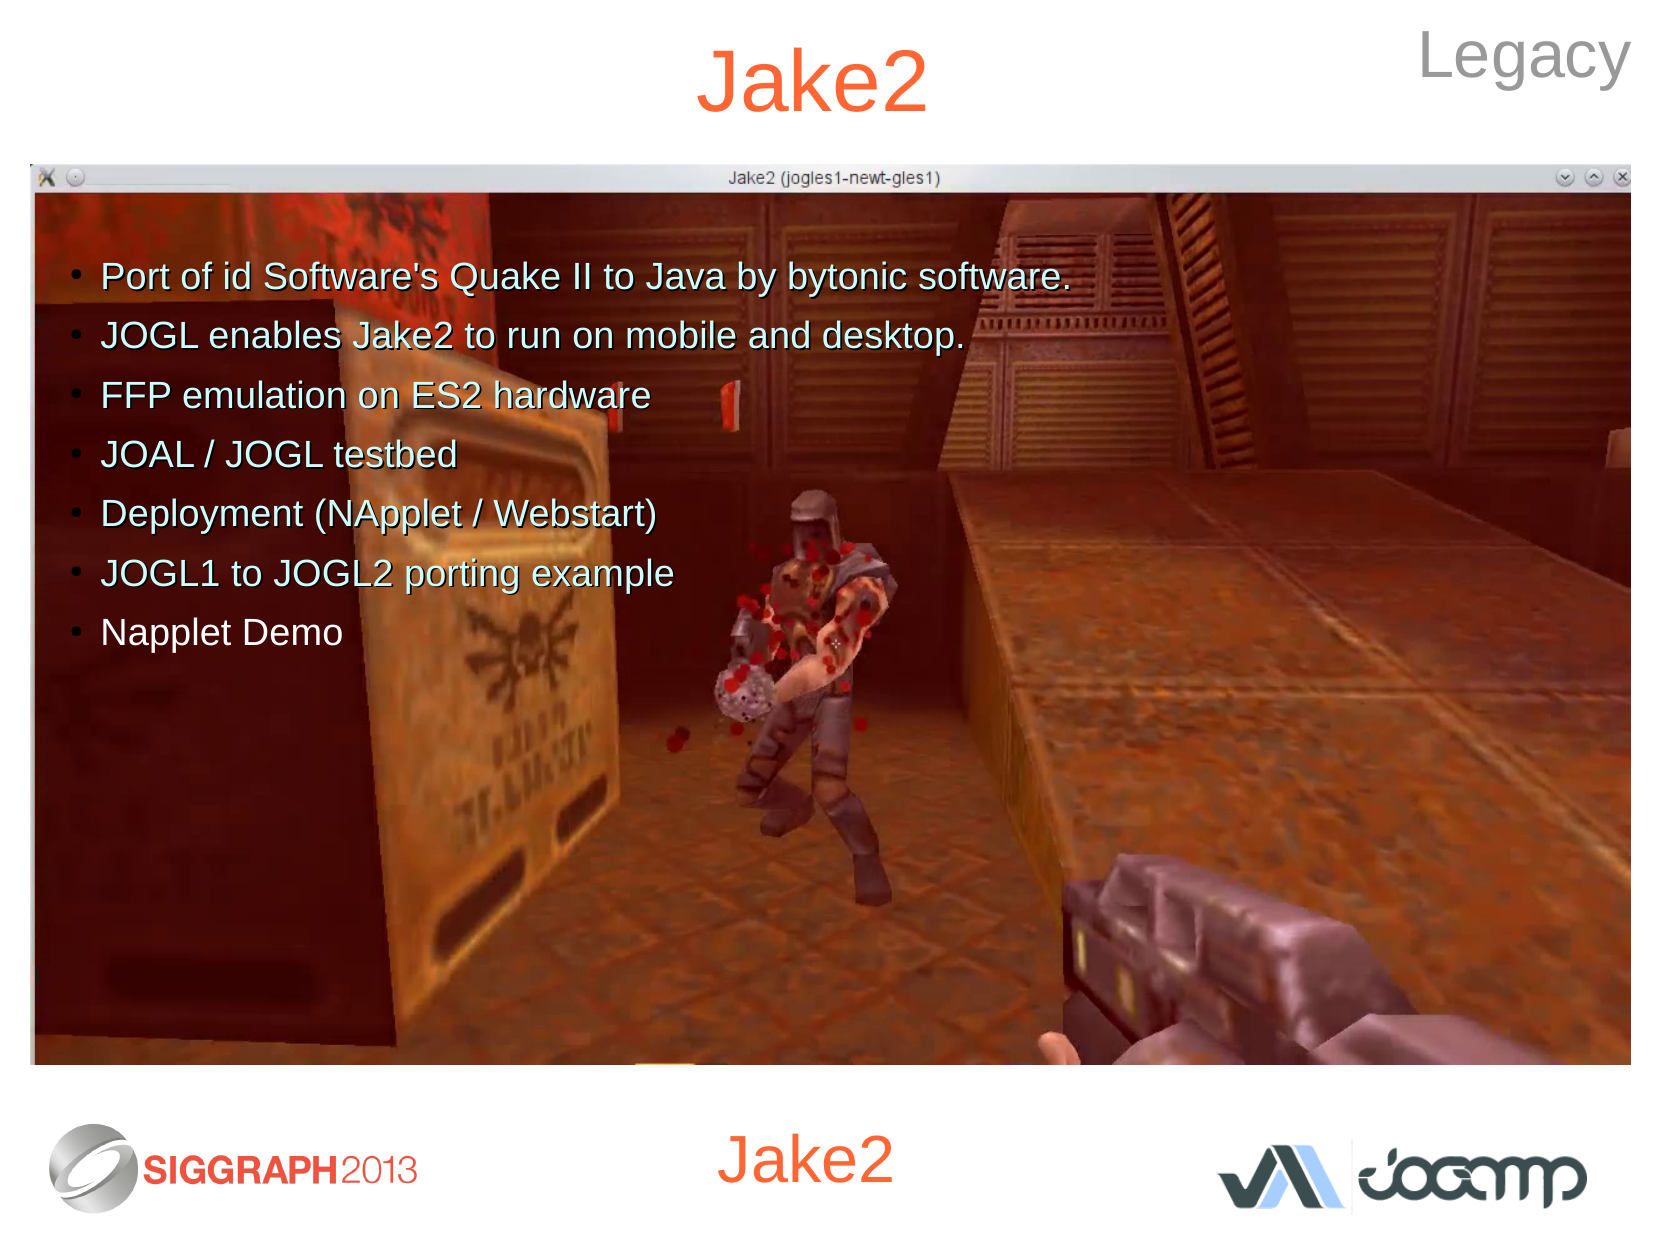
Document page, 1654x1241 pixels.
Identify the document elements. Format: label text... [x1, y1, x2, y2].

picture [30, 164, 1631, 1066]
picture [1215, 1139, 1587, 1215]
title Jake2 [60, 11, 1567, 151]
text_box Jake2 [675, 1110, 939, 1208]
picture [45, 1122, 421, 1215]
list Port of id Software's Quake II to Java by bytonic software. JOGL enables Jake2 to run on mobile and desktop. FFP emulation on ES2 hardware JOAL / JOGL testbed Deployment (NApplet / Webstart) JOGL1 to JOGL2 porting example Napplet Demo [60, 255, 1516, 661]
text_box Legacy [1402, 9, 1648, 115]
